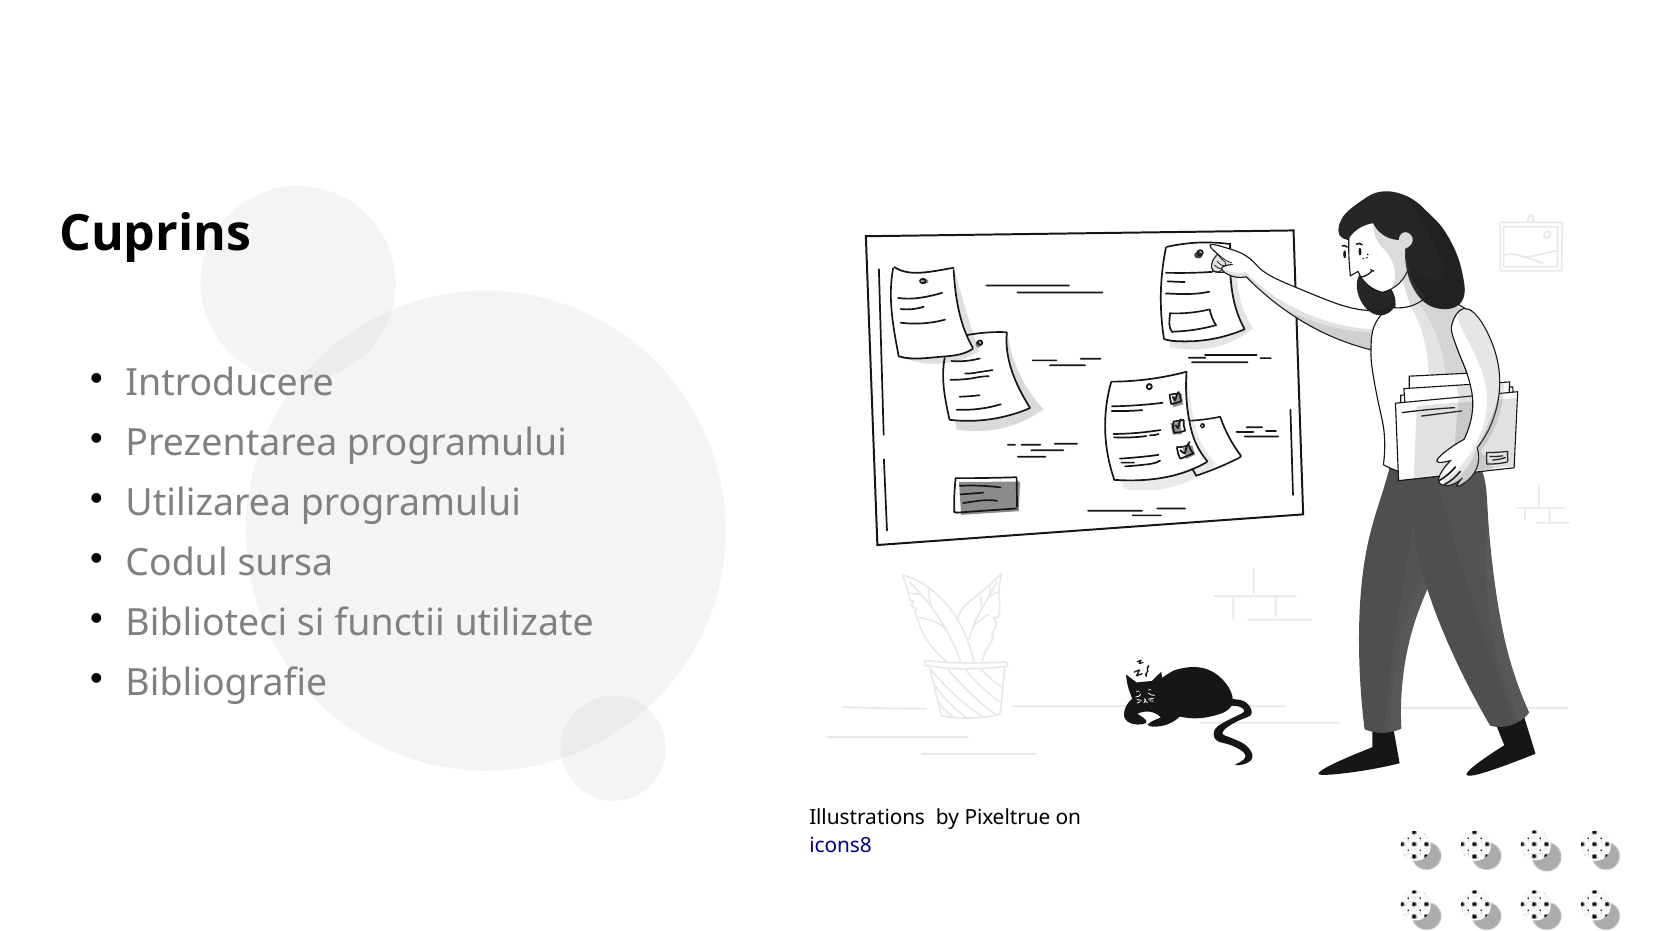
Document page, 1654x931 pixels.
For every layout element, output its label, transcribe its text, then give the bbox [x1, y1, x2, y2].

picture [1400, 830, 1431, 861]
picture [1520, 890, 1551, 921]
picture [1520, 830, 1551, 861]
picture [1460, 830, 1491, 861]
picture [1400, 890, 1431, 921]
text_box Cuprins [134, 228, 145, 244]
picture [1460, 890, 1491, 921]
text_box Cuprins [44, 193, 600, 259]
text_box Introducere Prezentarea programului Utilizarea programului Codul sursa Biblioteci si functii utilizate Bibliografie [75, 350, 1005, 679]
picture [1580, 830, 1611, 861]
picture [1580, 890, 1611, 921]
